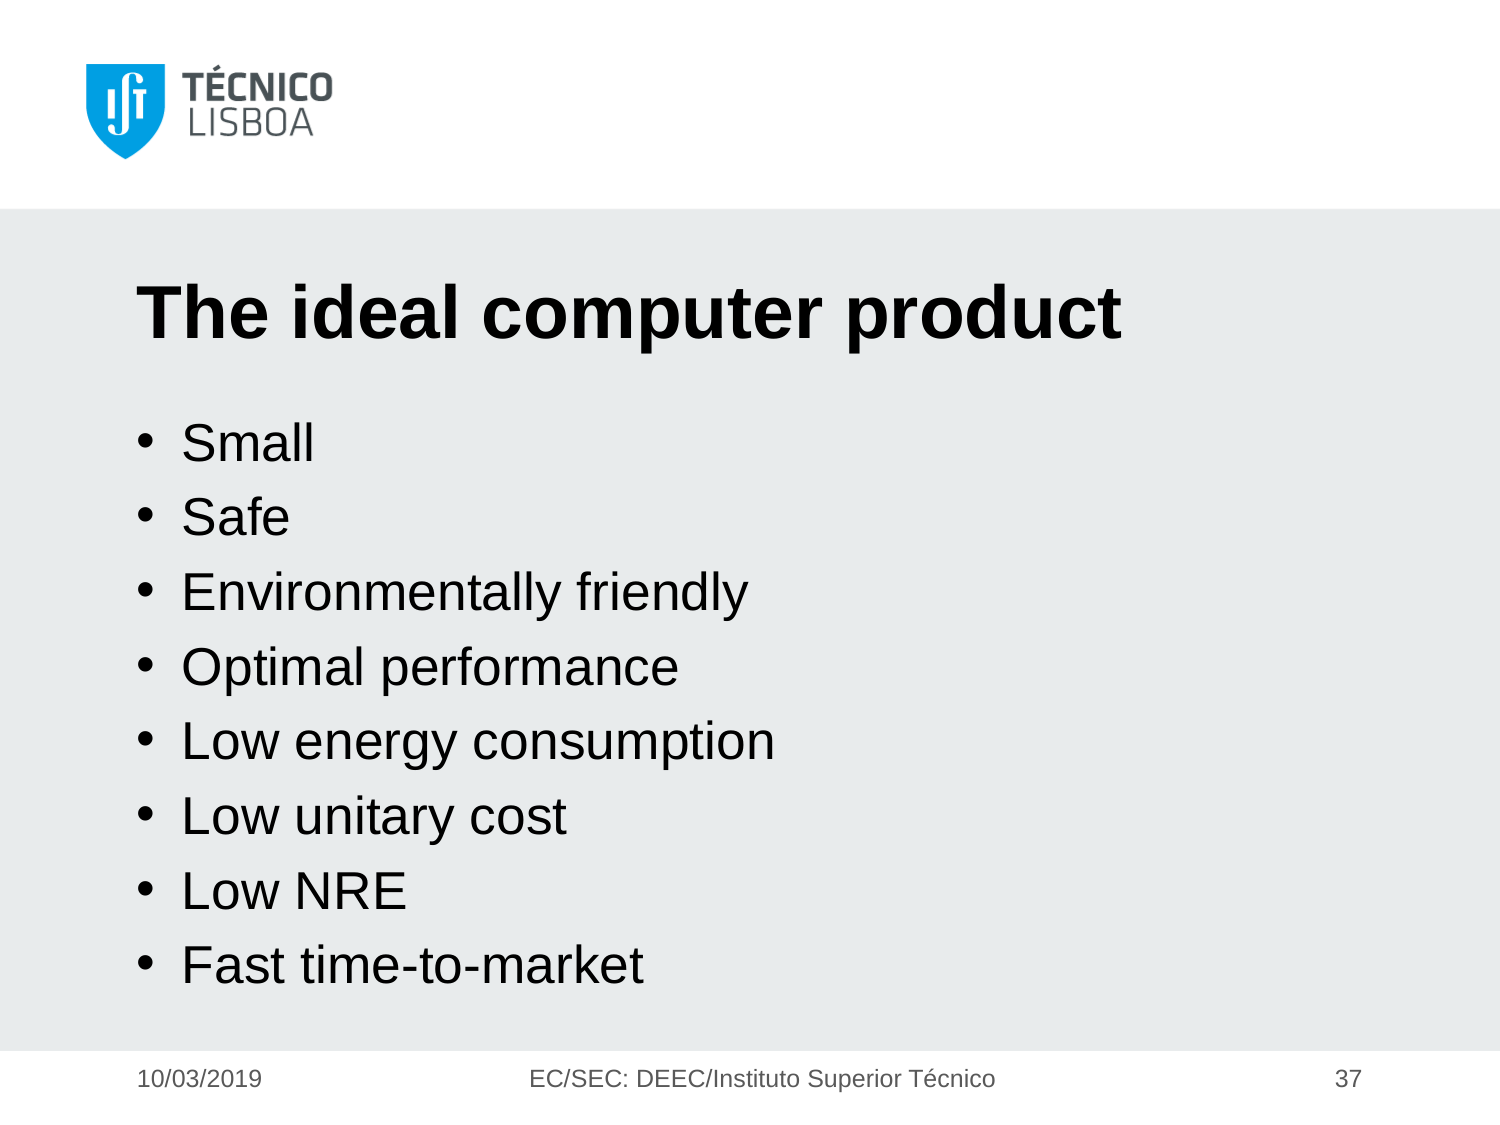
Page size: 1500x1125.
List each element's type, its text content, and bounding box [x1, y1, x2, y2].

footer EC/SEC: DEEC/Instituto Superior Técnico [512, 1052, 1021, 1103]
slide_number 10/03/2019 [121, 1052, 425, 1103]
title The ideal computer product [121, 237, 1378, 381]
slide_number <number> [1077, 1052, 1378, 1103]
list Small Safe Environmentally friendly Optimal performance Low energy consumption Low unitary cost Low NRE Fast time-to-market [121, 400, 1378, 1005]
picture [0, 0, 1500, 1125]
